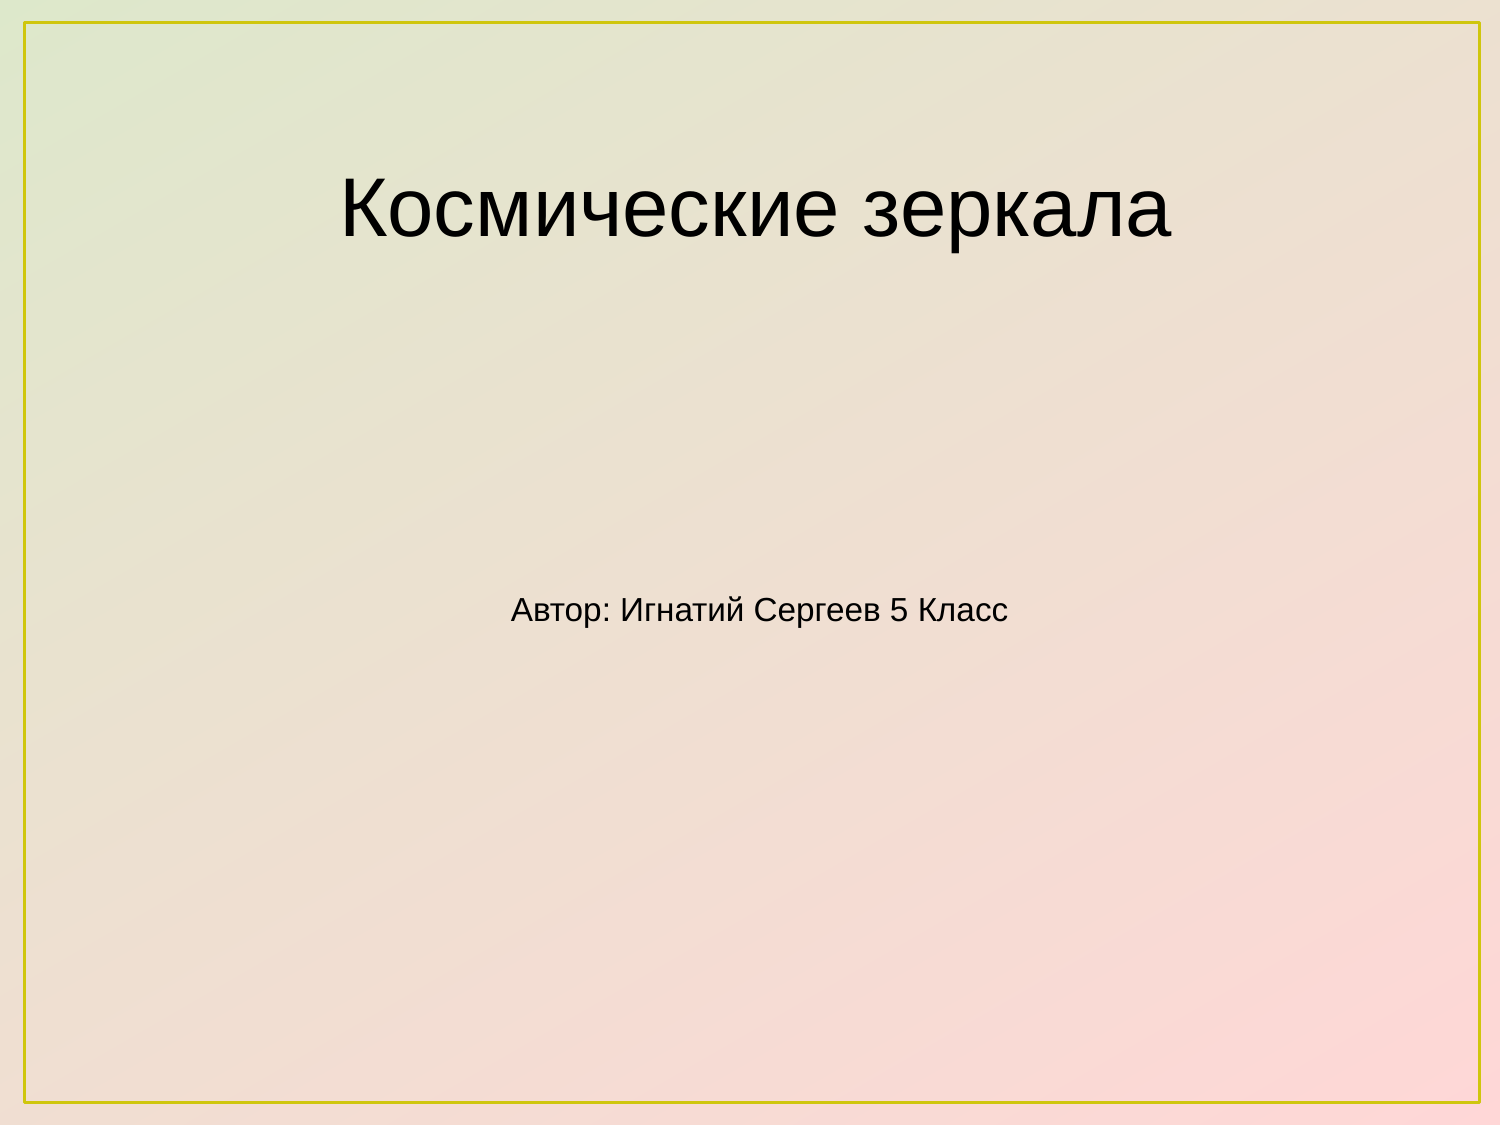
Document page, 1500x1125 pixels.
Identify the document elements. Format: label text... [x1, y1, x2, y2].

text_box Космические зеркала [283, 153, 1229, 262]
text_box Автор: Игнатий Сергеев 5 Класс [496, 584, 1028, 637]
